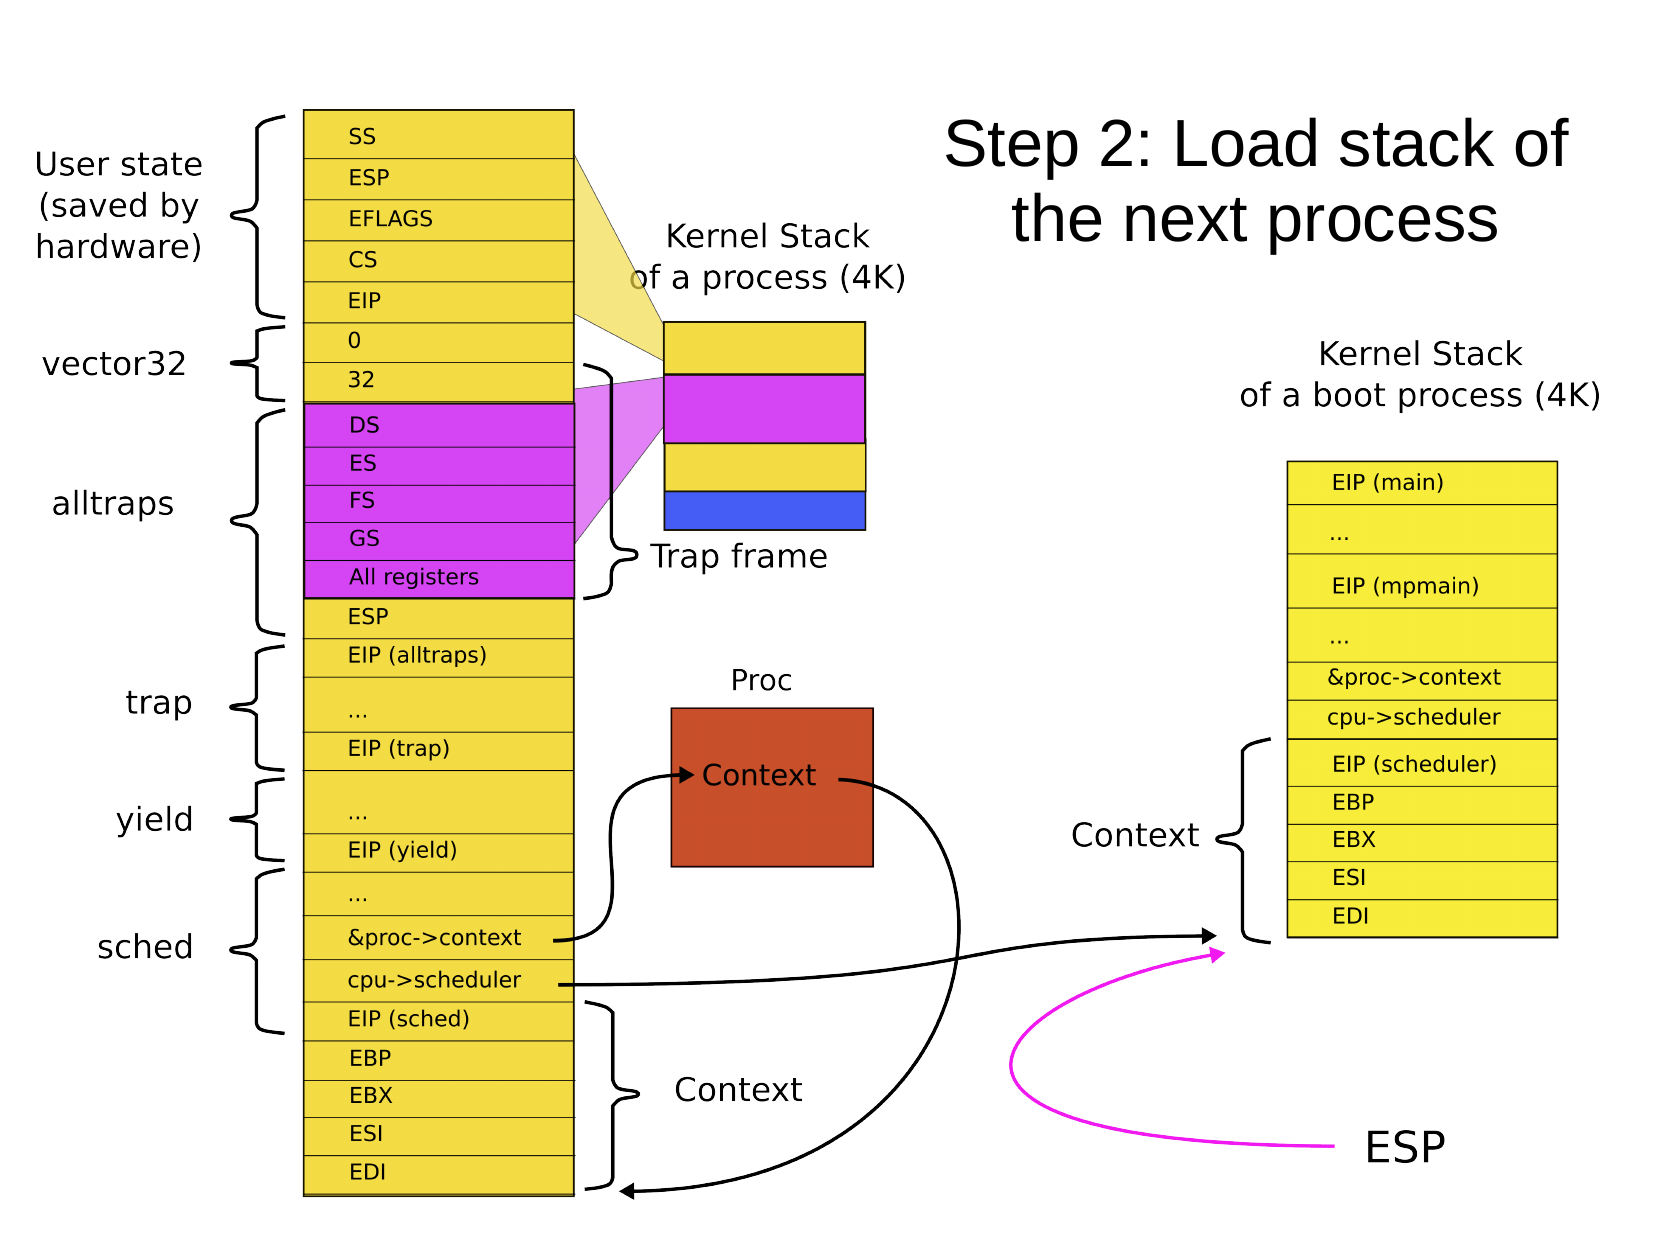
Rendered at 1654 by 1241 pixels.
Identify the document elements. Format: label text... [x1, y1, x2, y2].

list Step 2: Load stack of the next process [900, 105, 1613, 301]
picture [37, 109, 1599, 1201]
